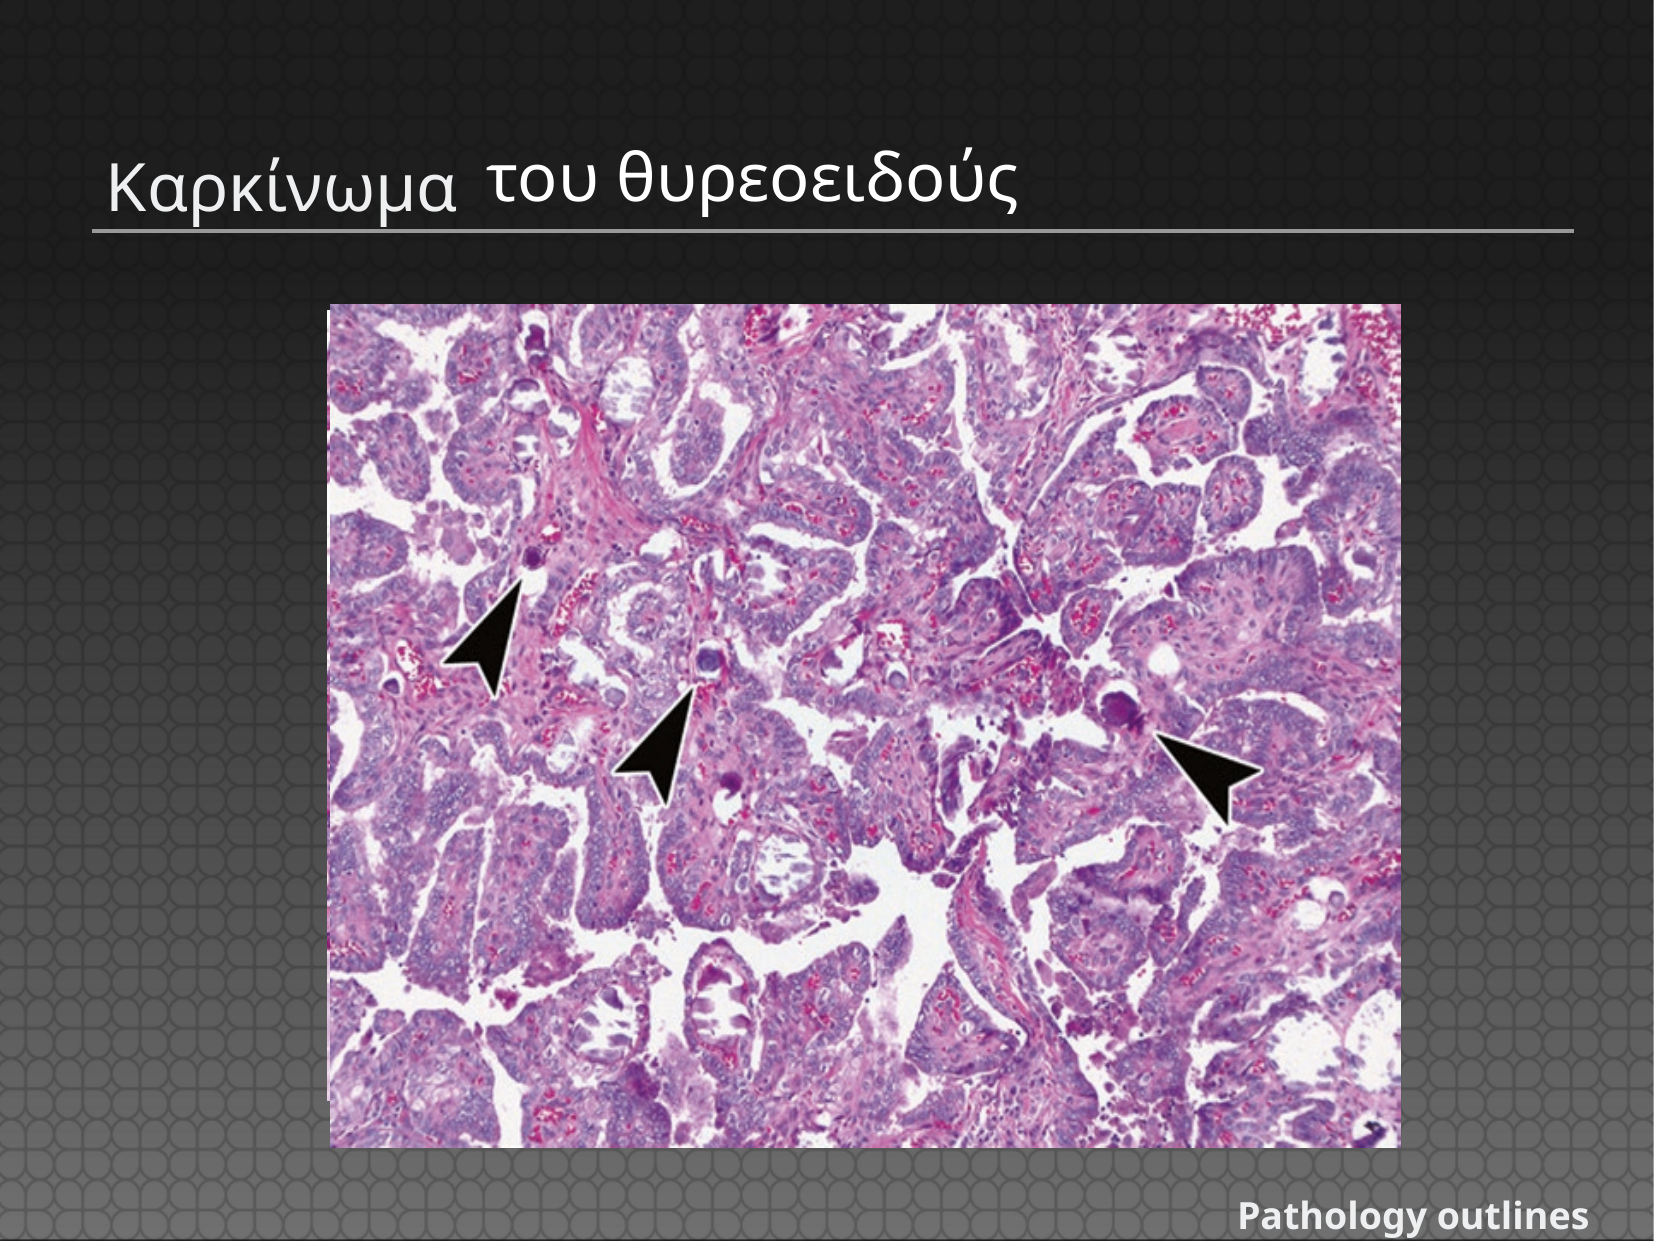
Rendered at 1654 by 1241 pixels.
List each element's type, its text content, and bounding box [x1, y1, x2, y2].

picture [0, 0, 1654, 1241]
title του θυρεοειδούς [93, 100, 1424, 251]
text_box Pathology outlines [1222, 1181, 1654, 1241]
text_box Καρκίνωμα [91, 133, 494, 297]
